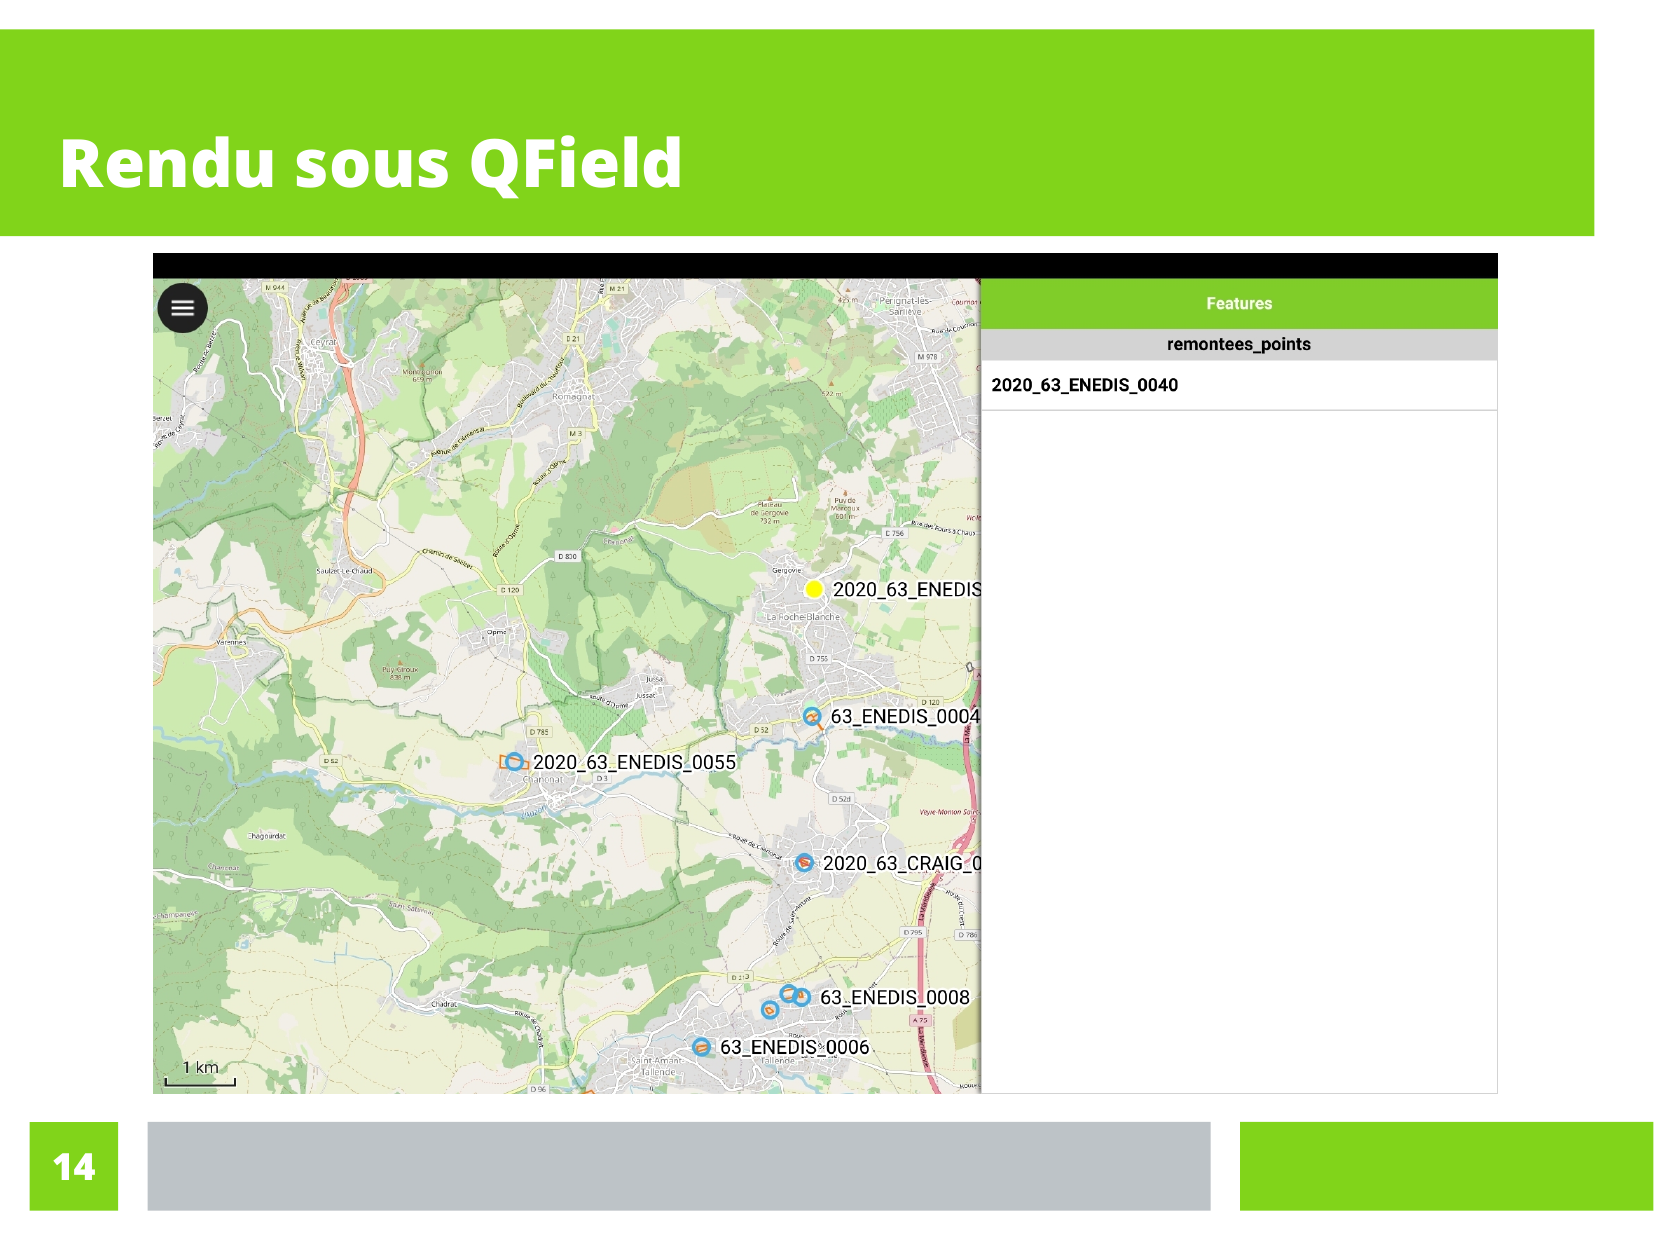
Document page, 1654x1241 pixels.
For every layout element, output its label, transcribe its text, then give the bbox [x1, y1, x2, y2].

picture [153, 253, 1498, 1094]
title Rendu sous QField [59, 59, 1595, 207]
